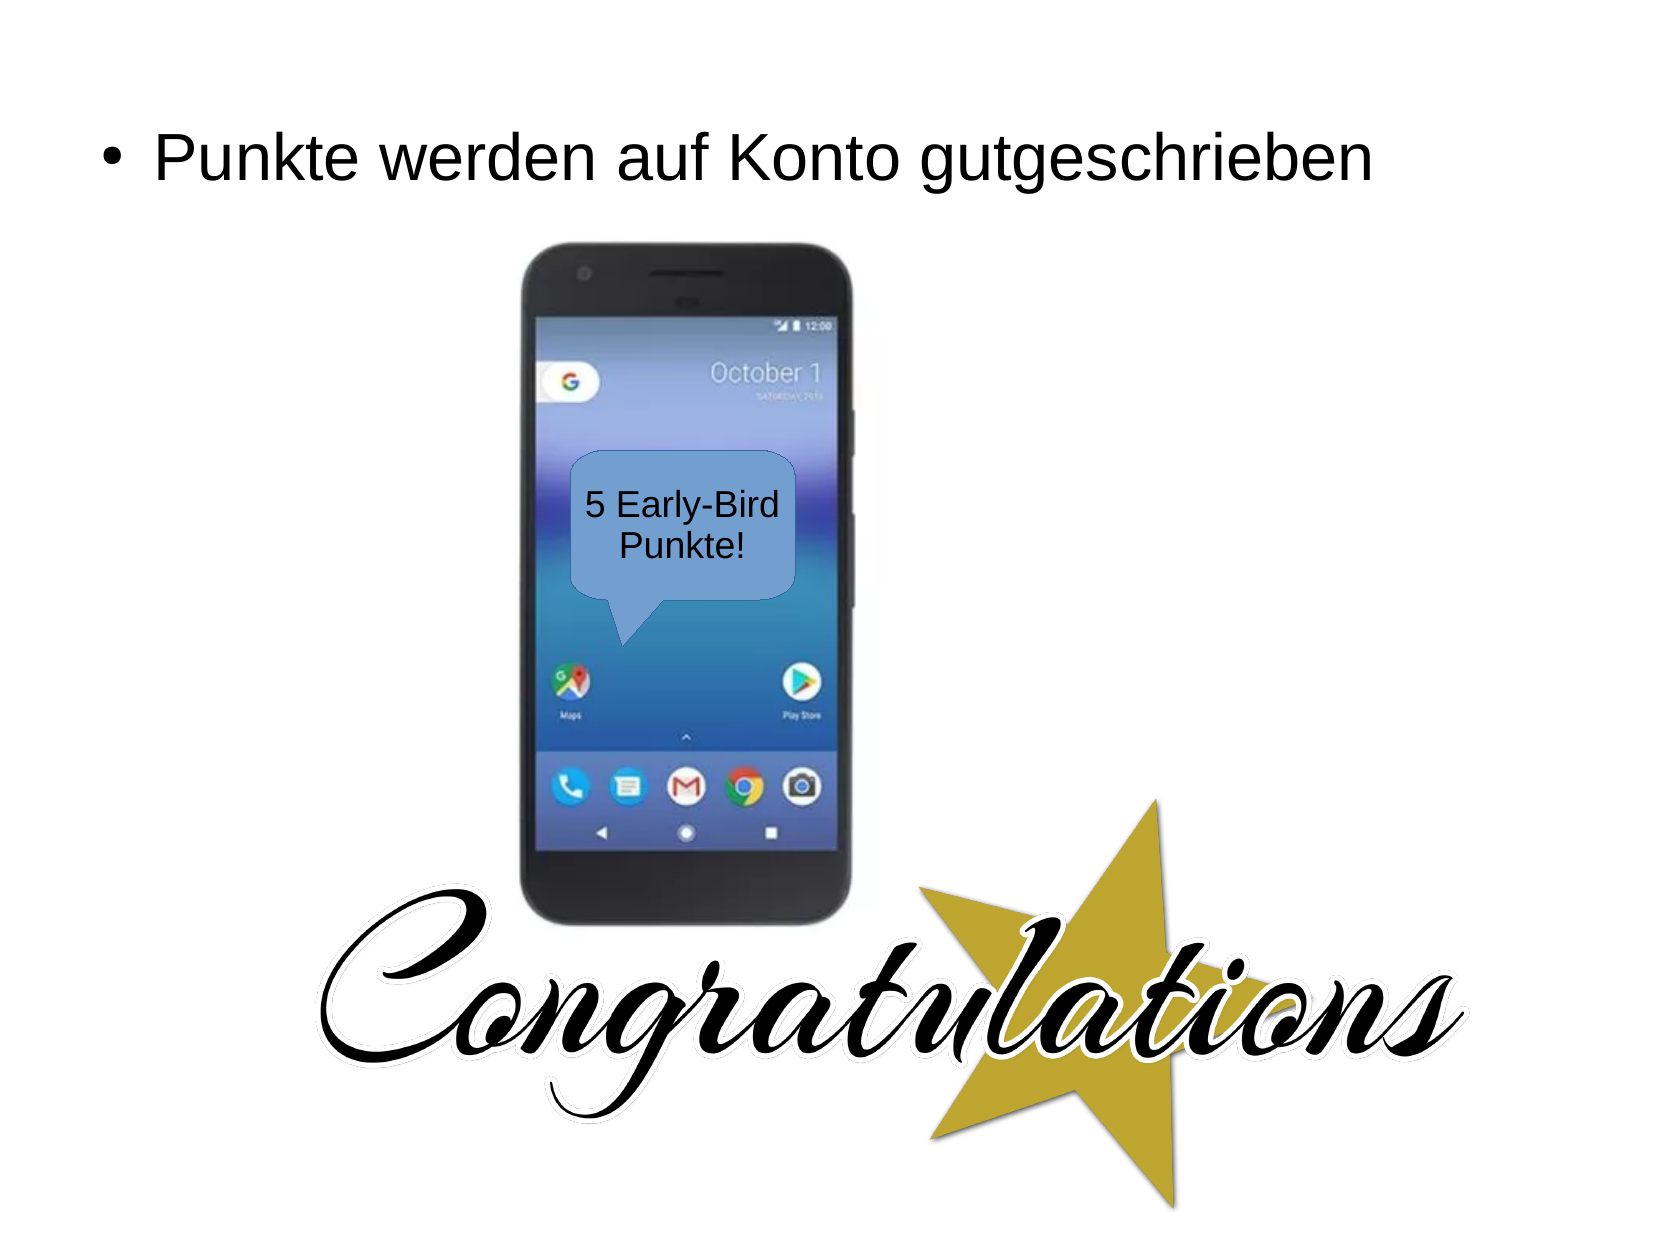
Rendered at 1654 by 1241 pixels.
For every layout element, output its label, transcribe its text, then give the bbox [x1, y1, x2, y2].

list Punkte werden auf Konto gutgeschrieben [82, 120, 1571, 840]
text_box 5 Early-Bird Punkte! [570, 450, 796, 647]
picture [315, 210, 1471, 1216]
